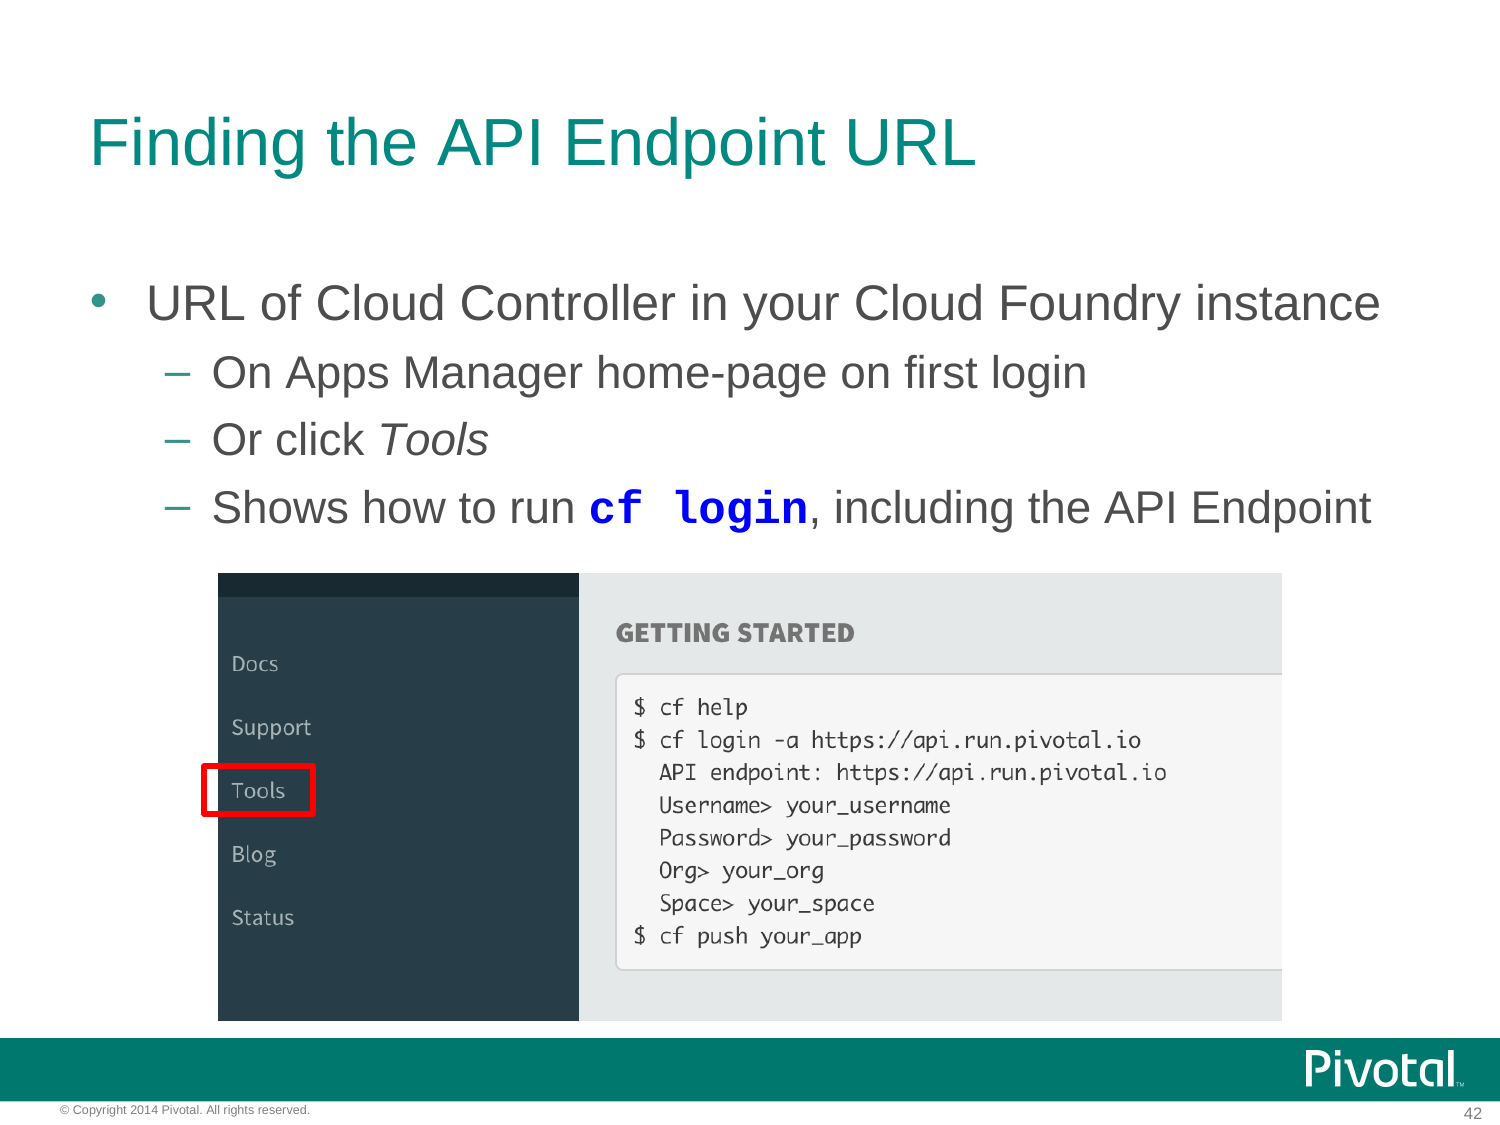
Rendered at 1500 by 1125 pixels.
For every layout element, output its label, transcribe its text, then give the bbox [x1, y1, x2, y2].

picture [1306, 1050, 1464, 1087]
title Finding the API Endpoint URL [75, 45, 1426, 233]
list URL of Cloud Controller in your Cloud Foundry instance On Apps Manager home-page on first login Or click Tools Shows how to run cf login, including the API Endpoint [75, 262, 1426, 1005]
picture [218, 769, 310, 811]
picture [218, 573, 1282, 1021]
